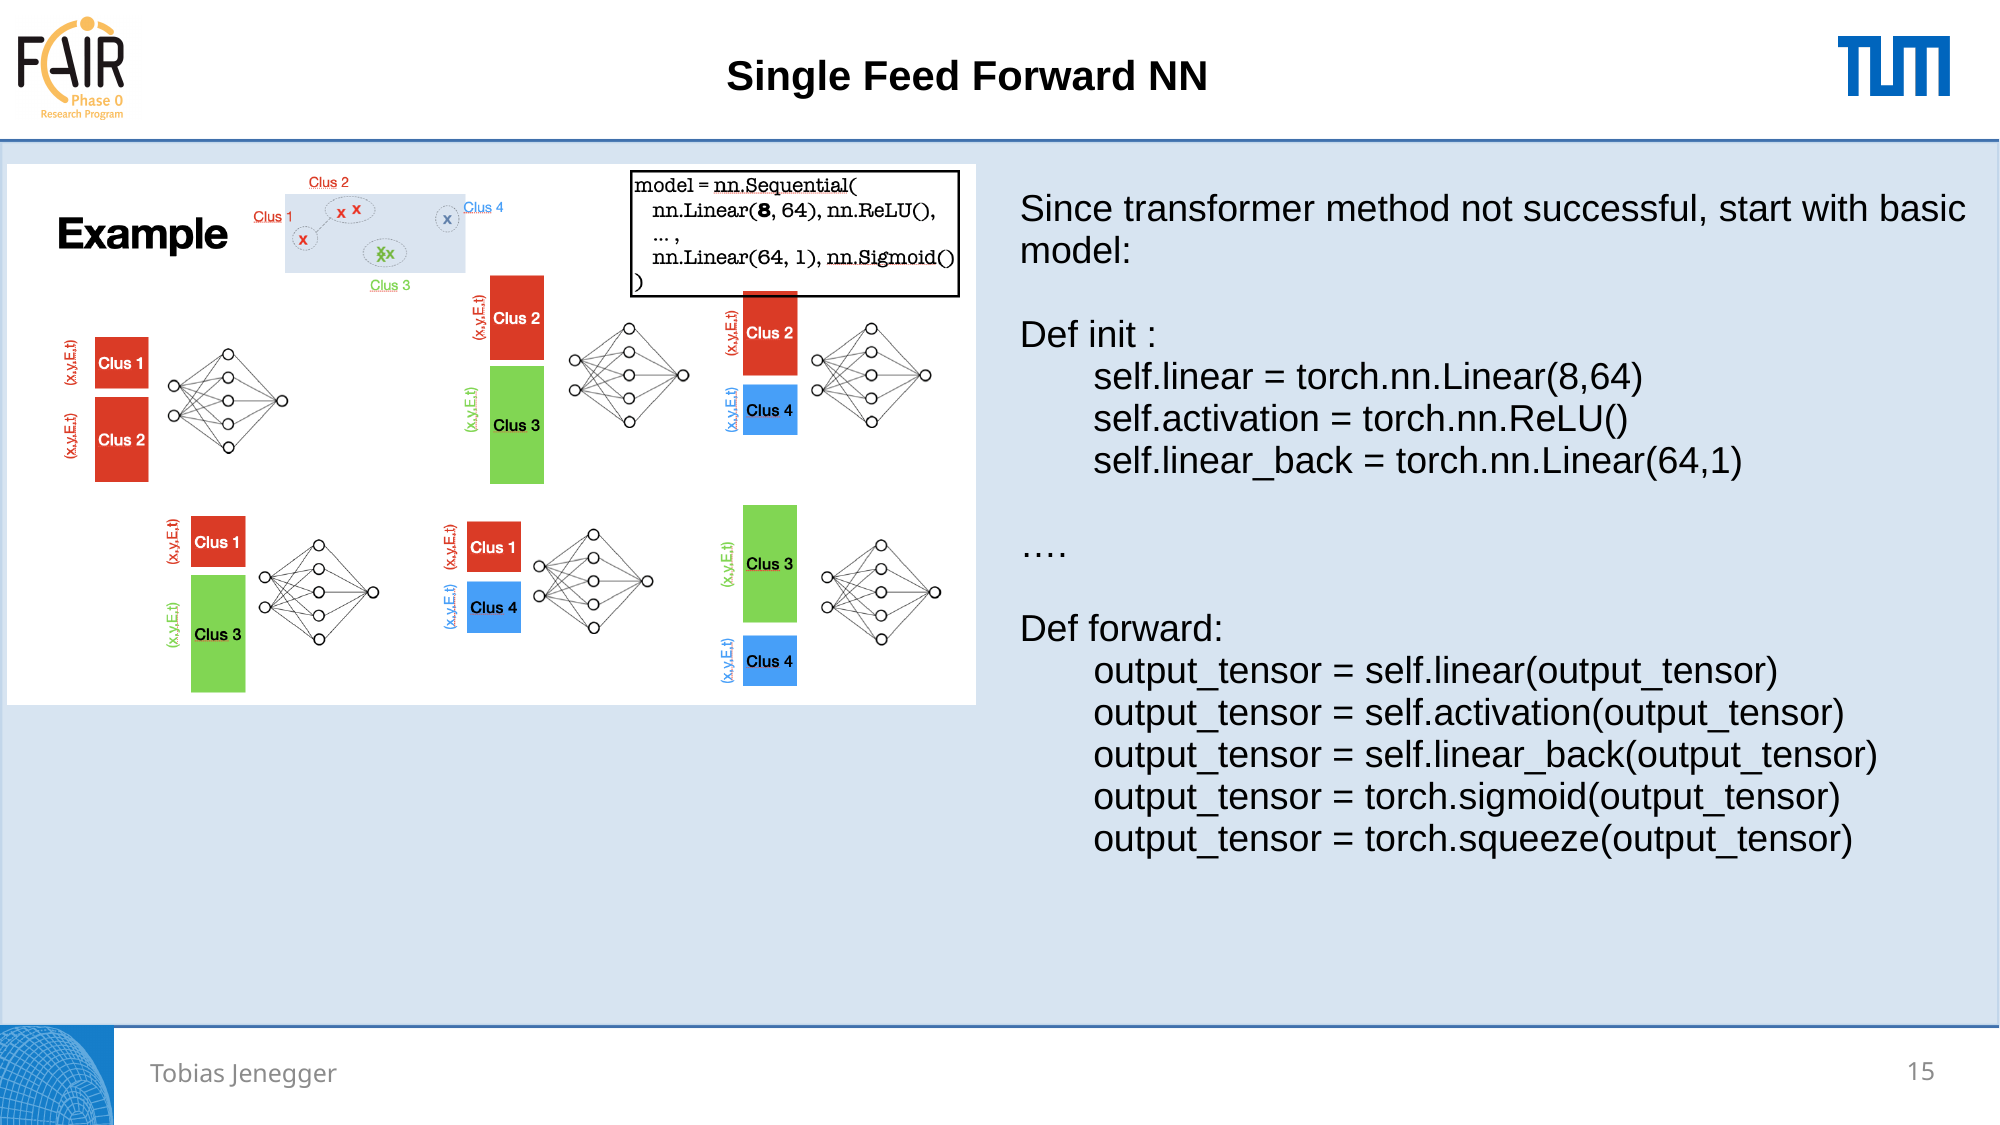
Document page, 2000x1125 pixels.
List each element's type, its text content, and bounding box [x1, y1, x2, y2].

text_box Single Feed Forward NN [300, 45, 1636, 107]
picture [15, 15, 142, 120]
picture [0, 1025, 114, 1125]
picture [1838, 36, 1950, 96]
text_box Since transformer method not successful, start with basic model: Def init : self.linear = torch.nn.Linear(8,64) self.activation = torch.nn.ReLU() self.linear_back = torch.nn.Linear(64,1) …. Def forward: output_tensor = self.linear(output_tensor) output_tensor = self.activation(output_tensor) output_tensor = self.linear_back(output_tensor) output_tensor = torch.sigmoid(output_tensor) output_tensor = torch.squeeze(output_tensor) [1005, 179, 2000, 909]
picture [7, 164, 976, 706]
